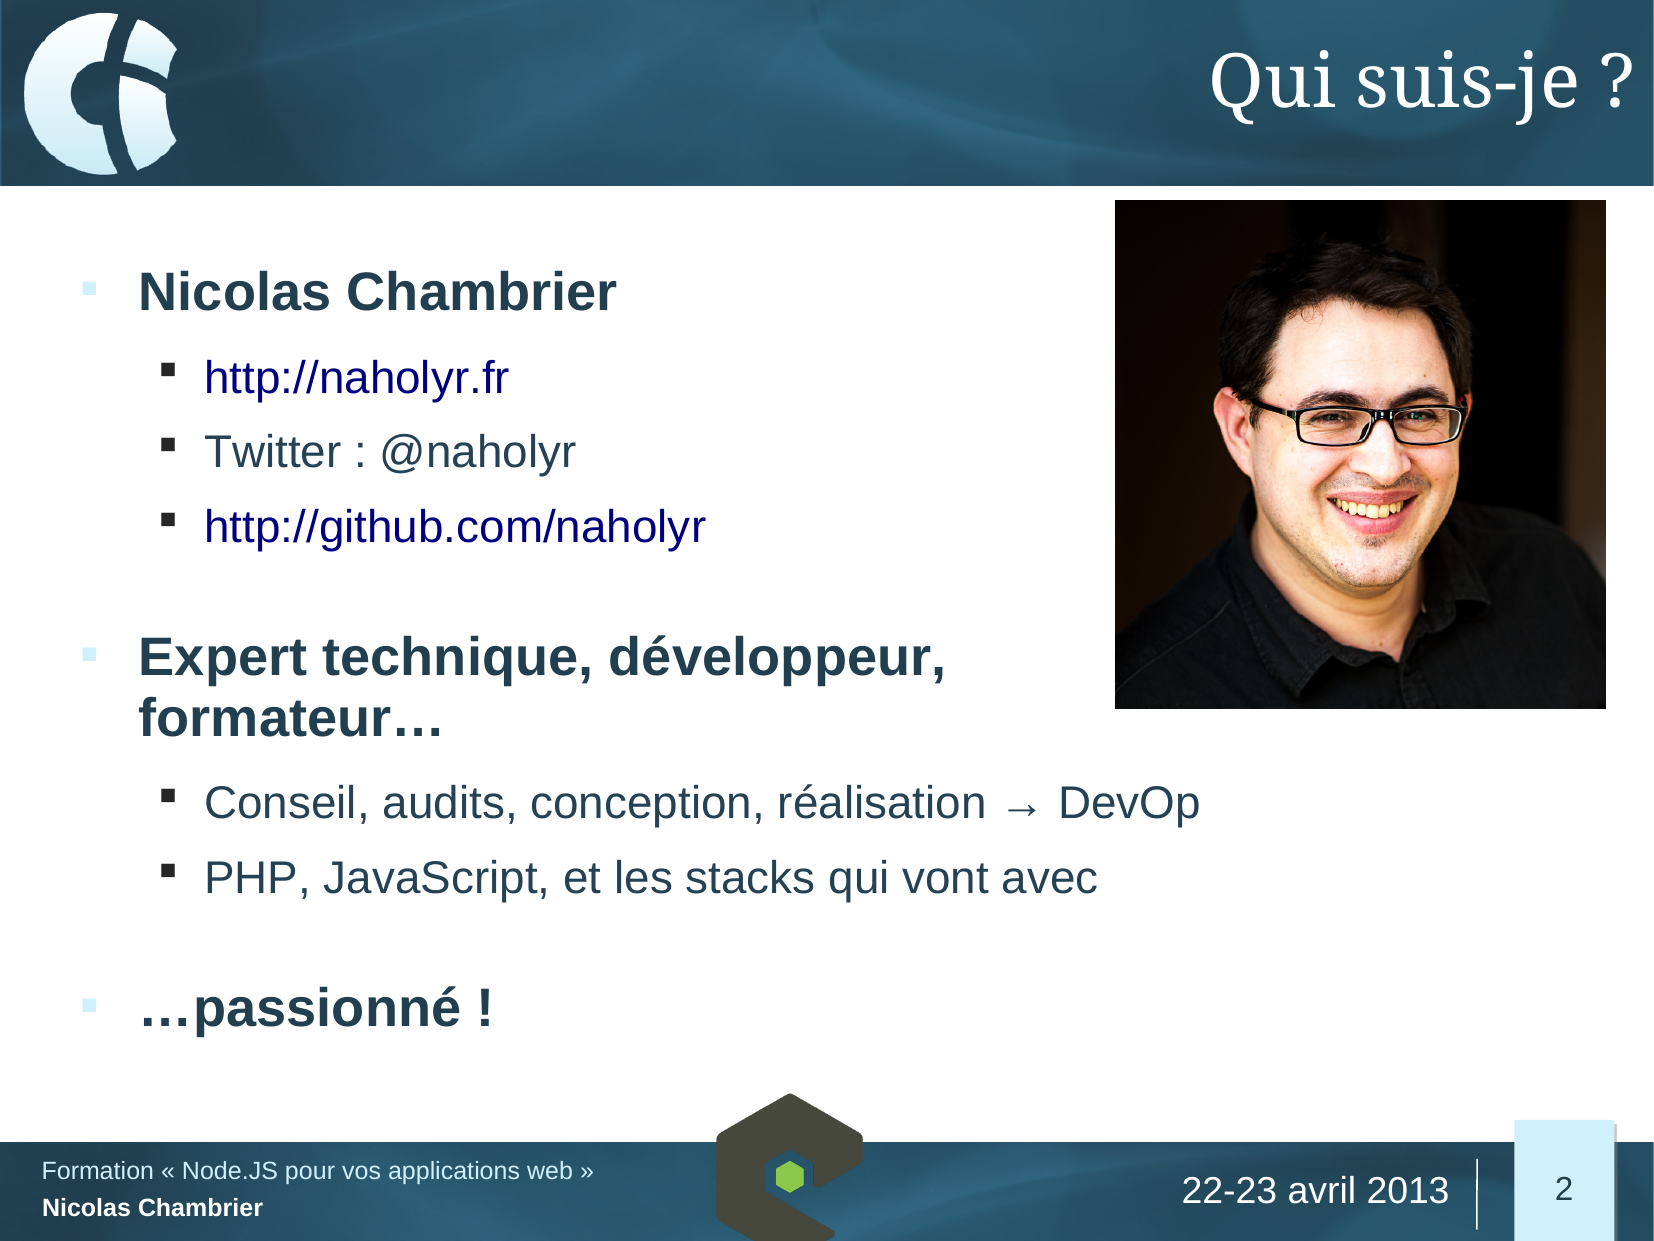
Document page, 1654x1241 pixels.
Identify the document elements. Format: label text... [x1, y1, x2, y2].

list Nicolas Chambrier http://naholyr.fr Twitter : @naholyr http://github.com/naholyr Expert technique, développeur, formateur… Conseil, audits, conception, réalisation → DevOp PHP, JavaScript, et les stacks qui vont avec …passionné ! [82, 257, 1570, 1108]
picture [1115, 200, 1606, 709]
picture [0, 0, 221, 187]
picture [716, 1108, 863, 1241]
title Qui suis-je ? [226, 32, 1654, 133]
